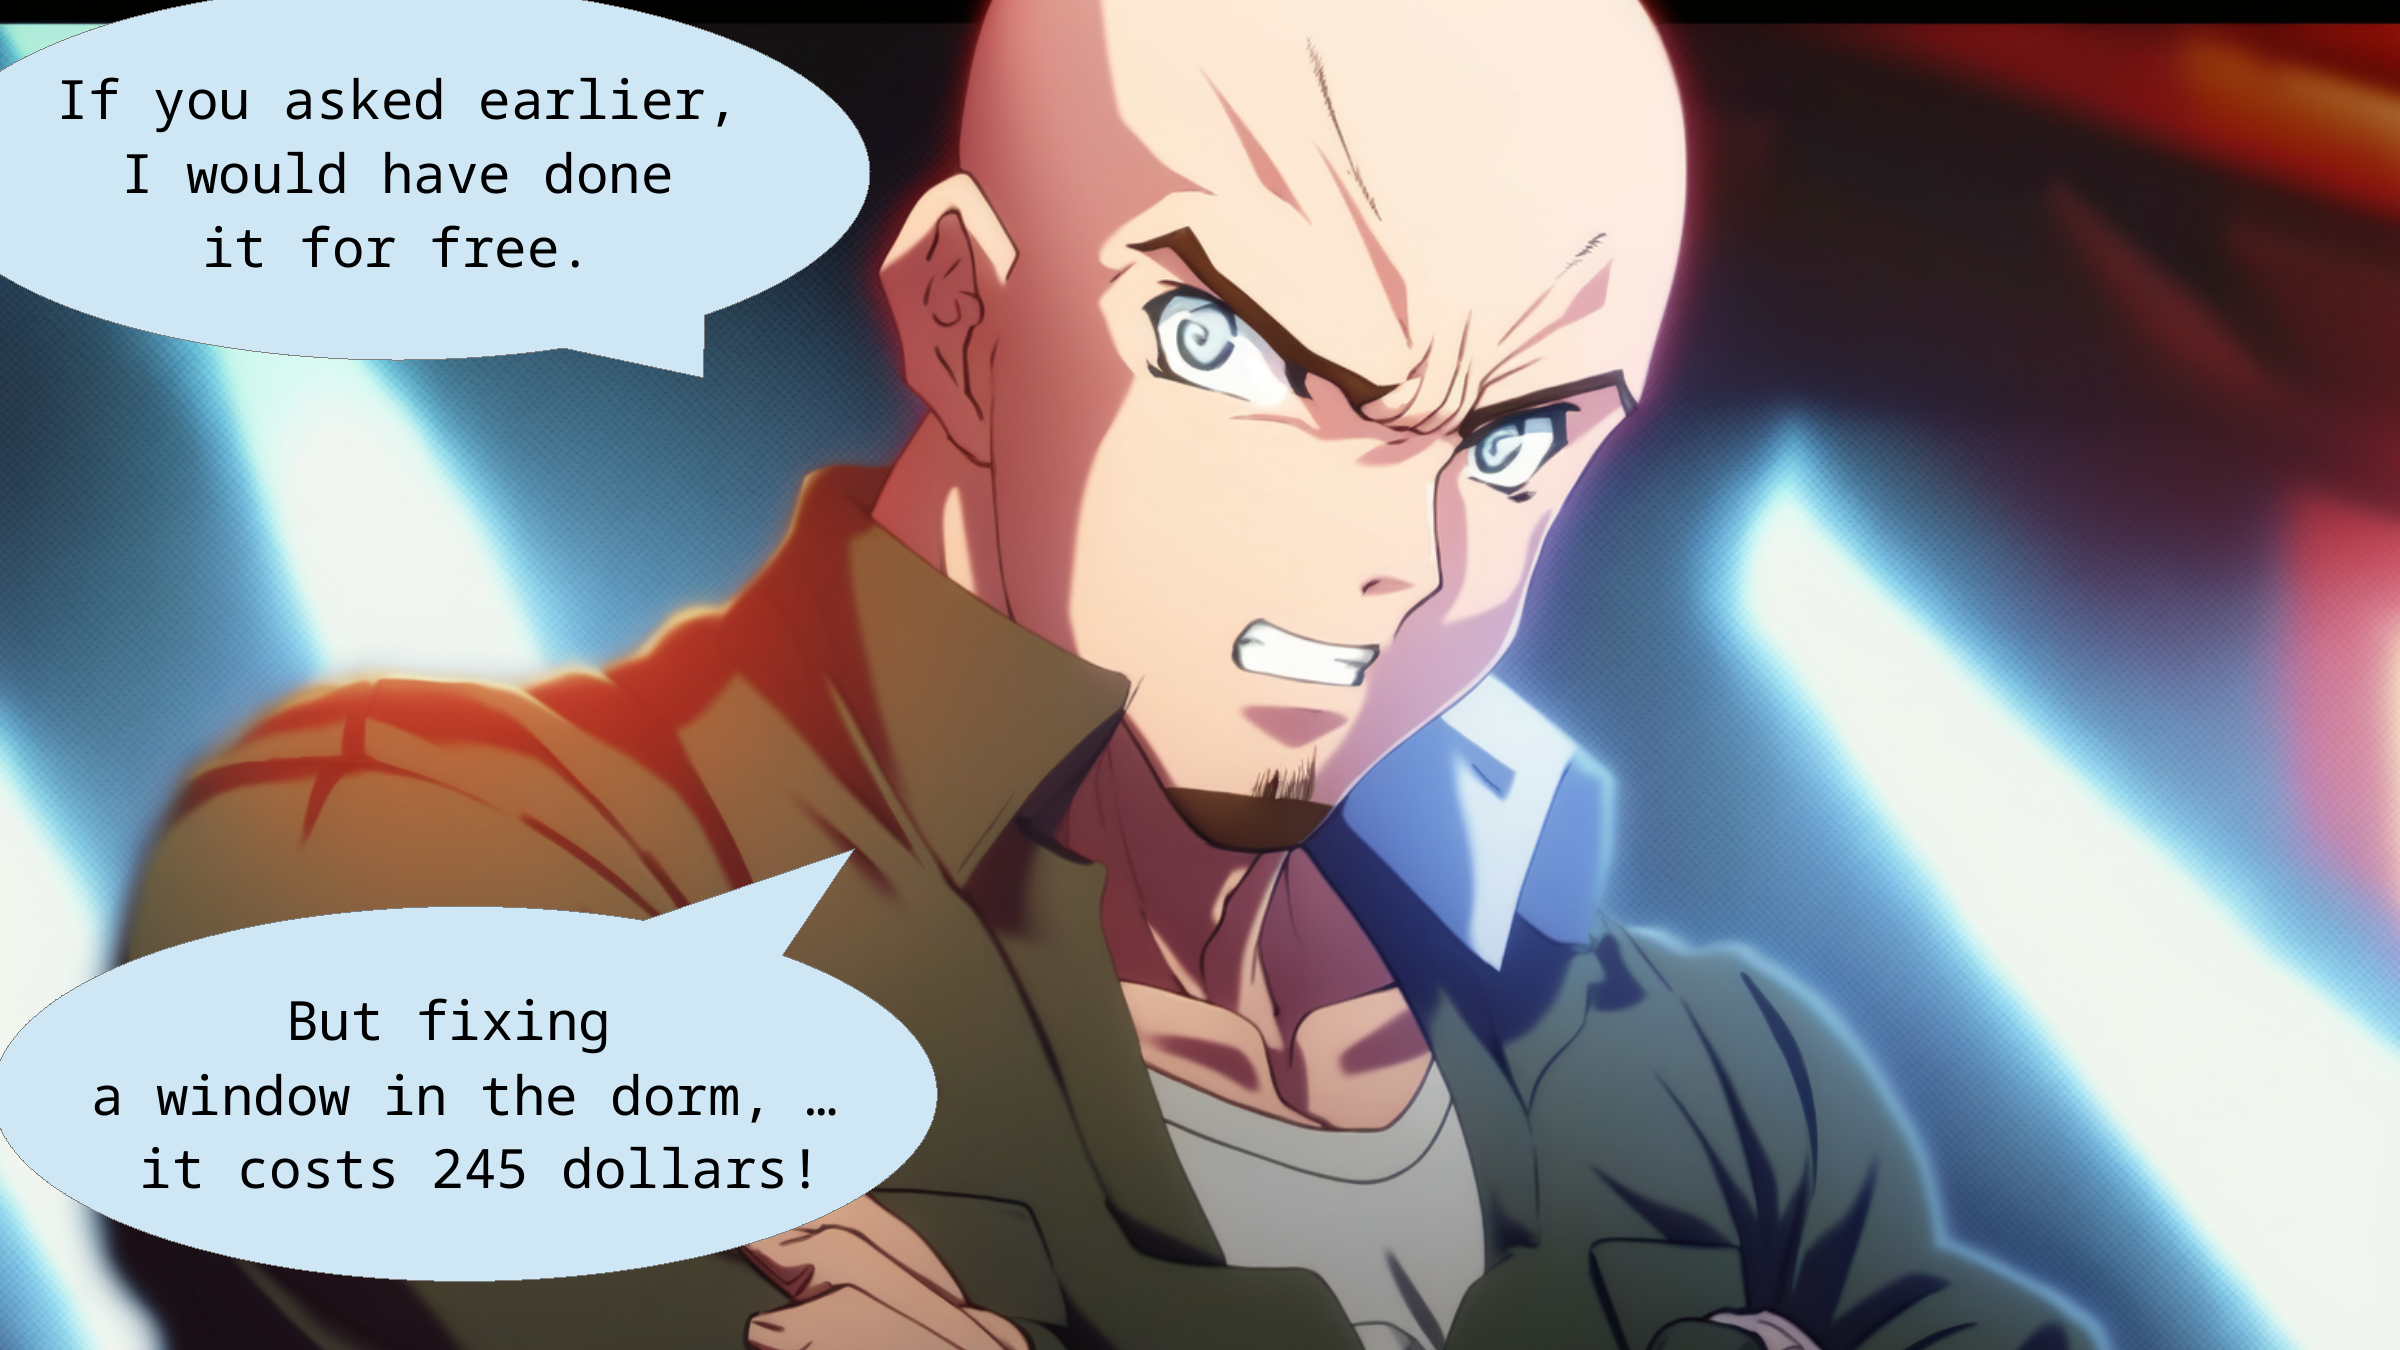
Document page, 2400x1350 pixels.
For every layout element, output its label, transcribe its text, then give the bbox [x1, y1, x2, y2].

text_box If you asked earlier, I would have done it for free. [0, 0, 871, 378]
text_box But fixing a window in the dorm, … it costs 245 dollars! [0, 848, 938, 1282]
picture [0, 0, 206, 70]
picture [0, 0, 2400, 1350]
